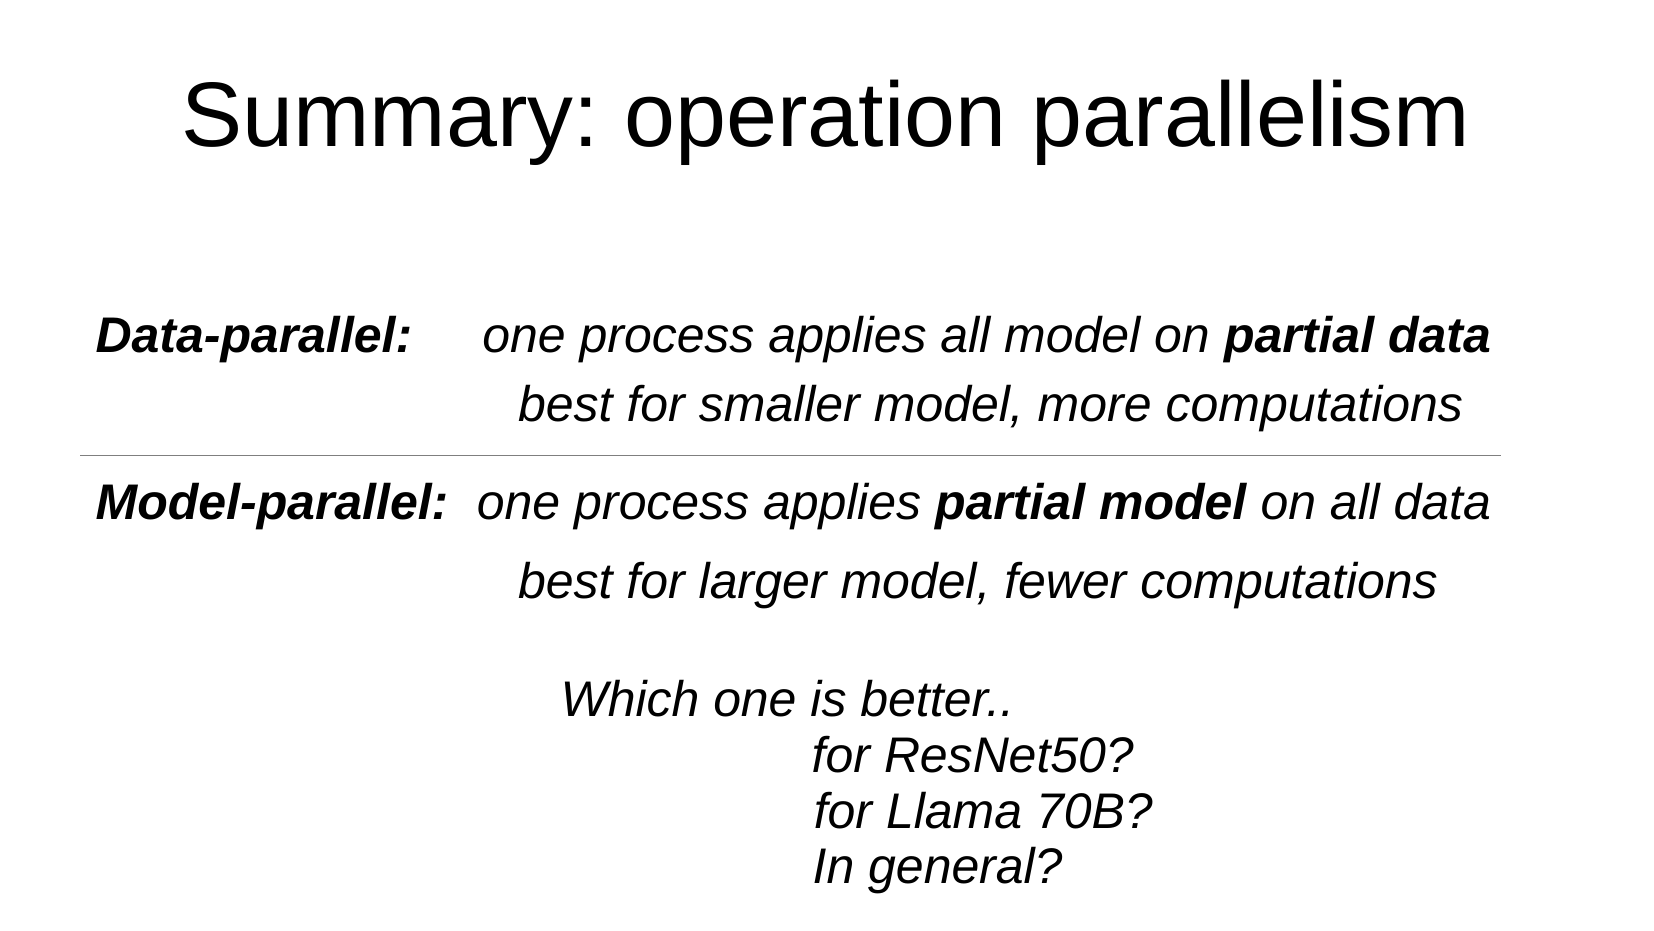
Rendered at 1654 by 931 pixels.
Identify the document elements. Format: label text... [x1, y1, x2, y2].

text_box best for smaller model, more computations [503, 456, 1486, 496]
title Summary: operation parallelism [82, 37, 1571, 193]
text_box Data-parallel: one process applies all model on partial data Model-parallel: one process applies partial model on all data [80, 299, 1574, 538]
text_box best for larger model, fewer computations [503, 545, 1486, 673]
text_box best for smaller model, more computations [503, 368, 1486, 455]
text_box Which one is better.. for ResNet50? for Llama 70B? In general? [545, 673, 1276, 902]
